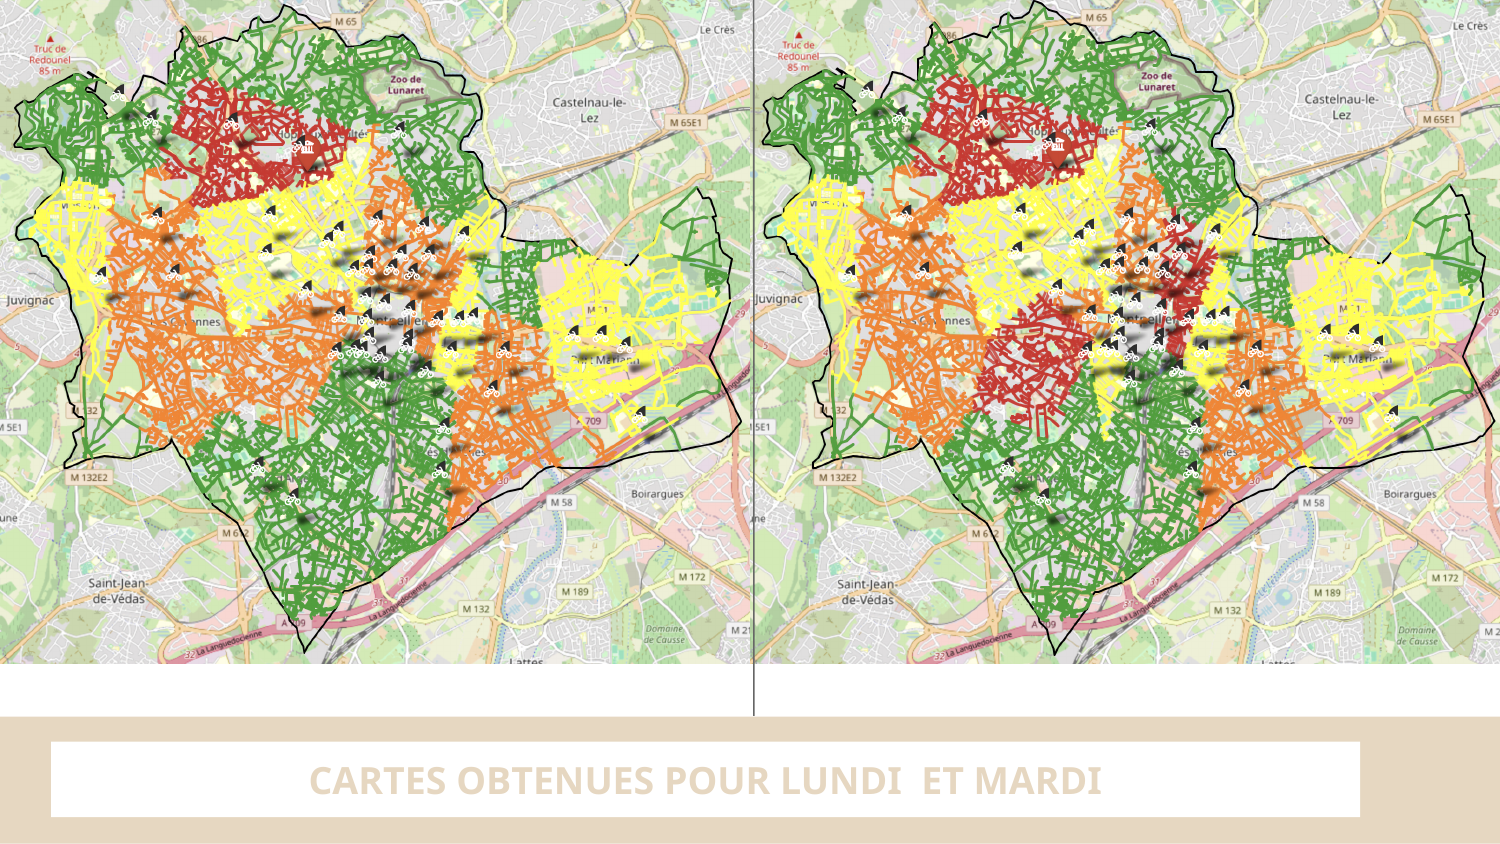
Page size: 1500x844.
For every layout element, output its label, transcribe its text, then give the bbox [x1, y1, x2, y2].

picture [0, 0, 753, 664]
picture [755, 0, 1500, 664]
list CARTES OBTENUES POUR LUNDI ET MARDI [51, 741, 1361, 818]
